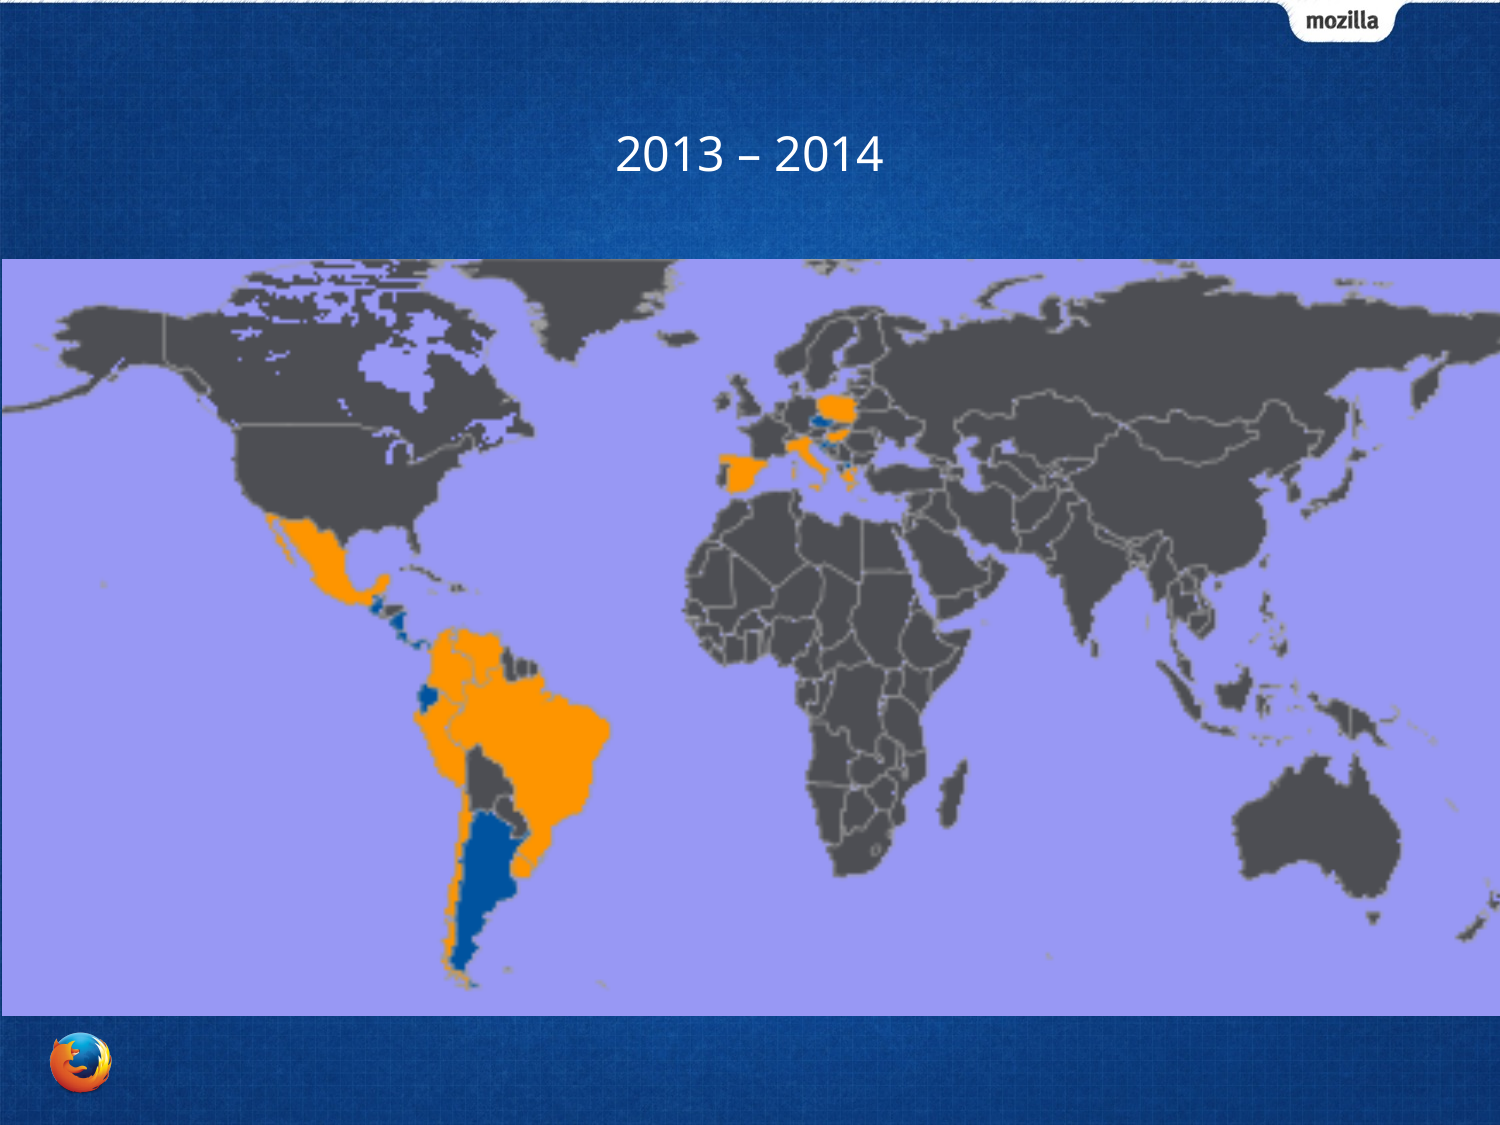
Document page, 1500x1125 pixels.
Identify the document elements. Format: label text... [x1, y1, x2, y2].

picture [0, 0, 1500, 1125]
title 2013 – 2014 [75, 45, 1425, 233]
